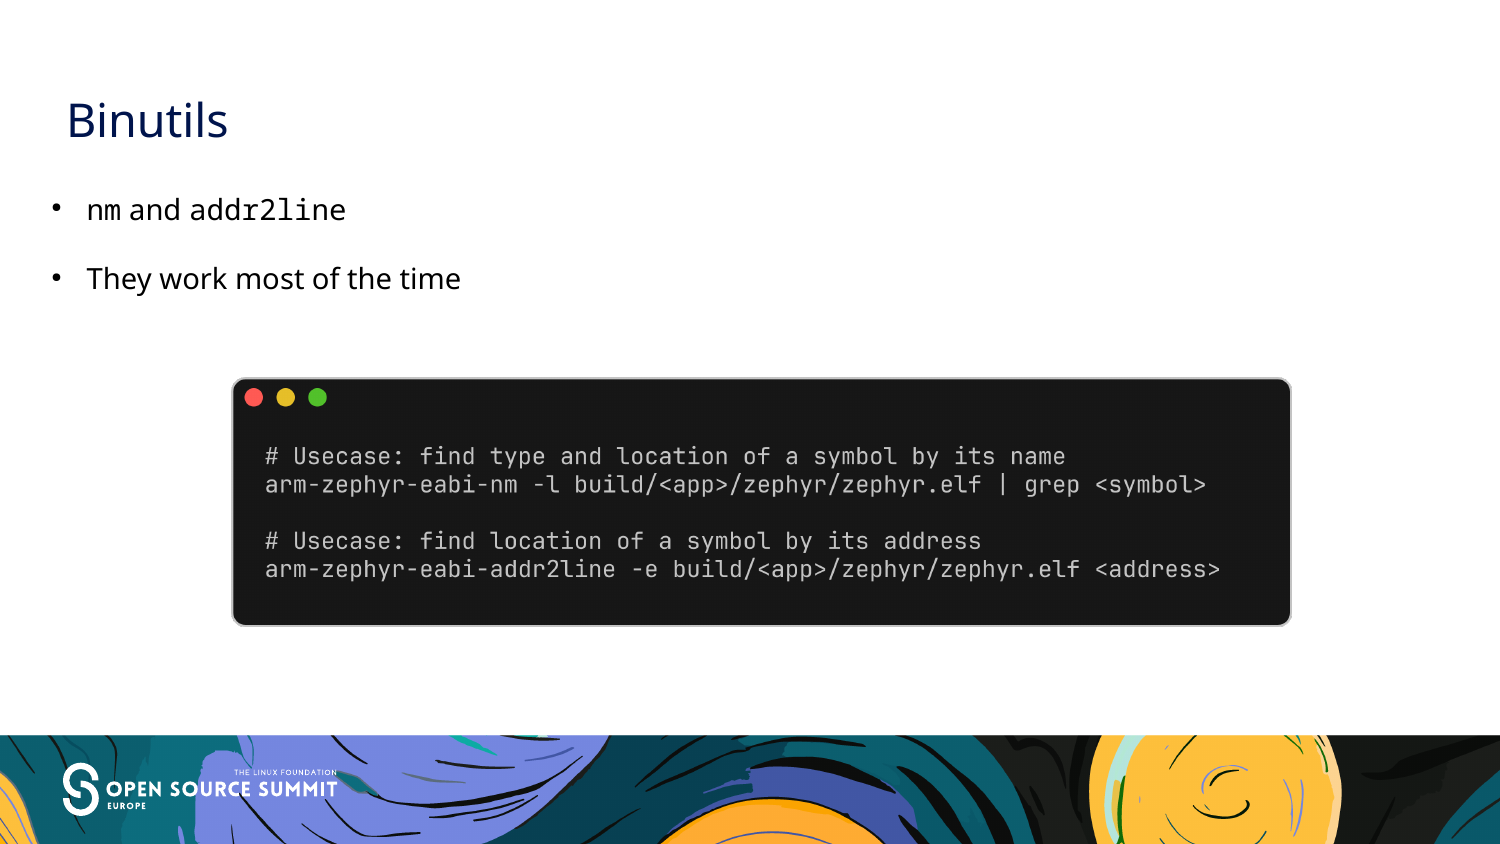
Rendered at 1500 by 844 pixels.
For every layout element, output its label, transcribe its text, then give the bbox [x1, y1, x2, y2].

picture [0, 0, 1500, 844]
title Binutils [51, 72, 1449, 167]
list nm and addr2line They work most of the time [51, 189, 751, 713]
